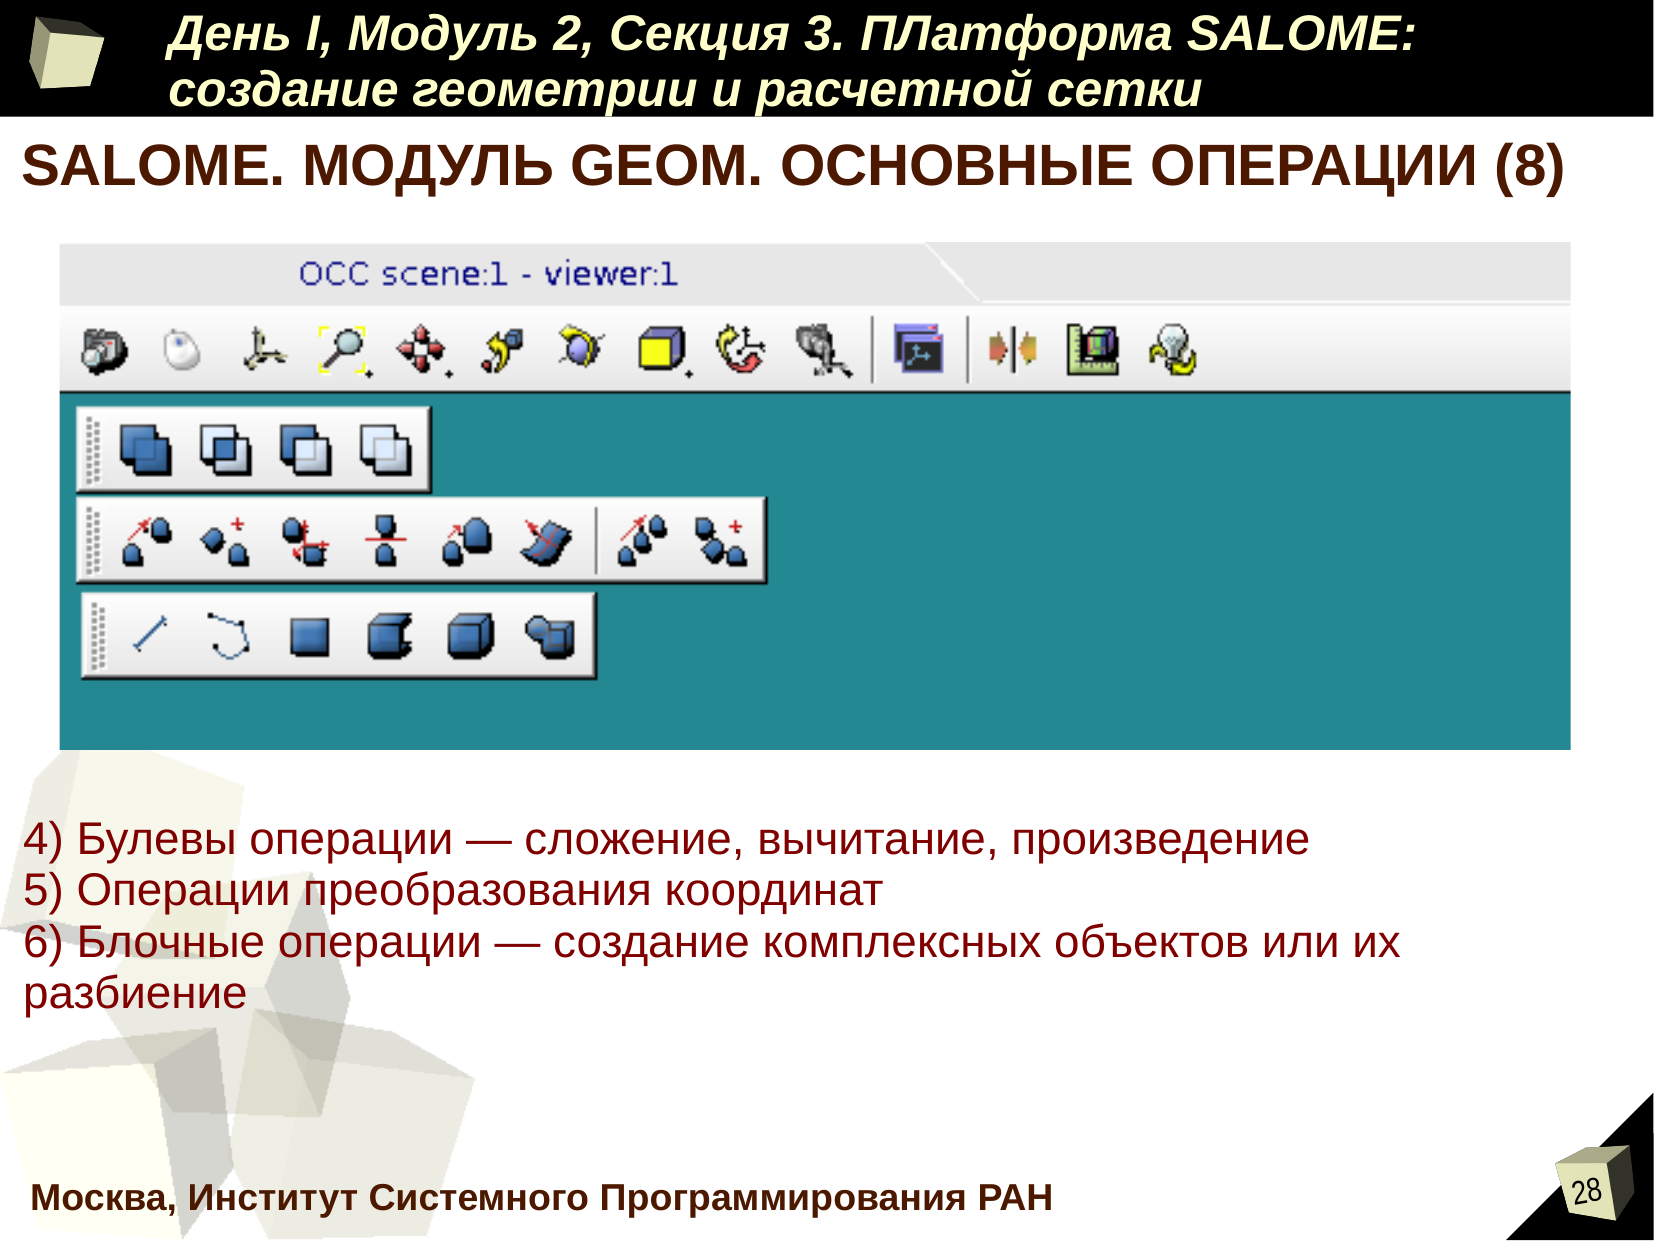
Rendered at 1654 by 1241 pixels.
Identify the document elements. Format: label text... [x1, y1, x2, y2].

text_box 4) Булевы операции — сложение, вычитание, произведение 5) Операции преобразования координат 6) Блочные операции — создание комплексных объектов или их разбиение [8, 805, 1654, 1026]
picture [464, 1193, 472, 1198]
picture [0, 242, 1571, 1241]
text_box SALOME. МОДУЛЬ GEOM. ОСНОВНЫЕ ОПЕРАЦИИ (8) [6, 124, 1582, 205]
